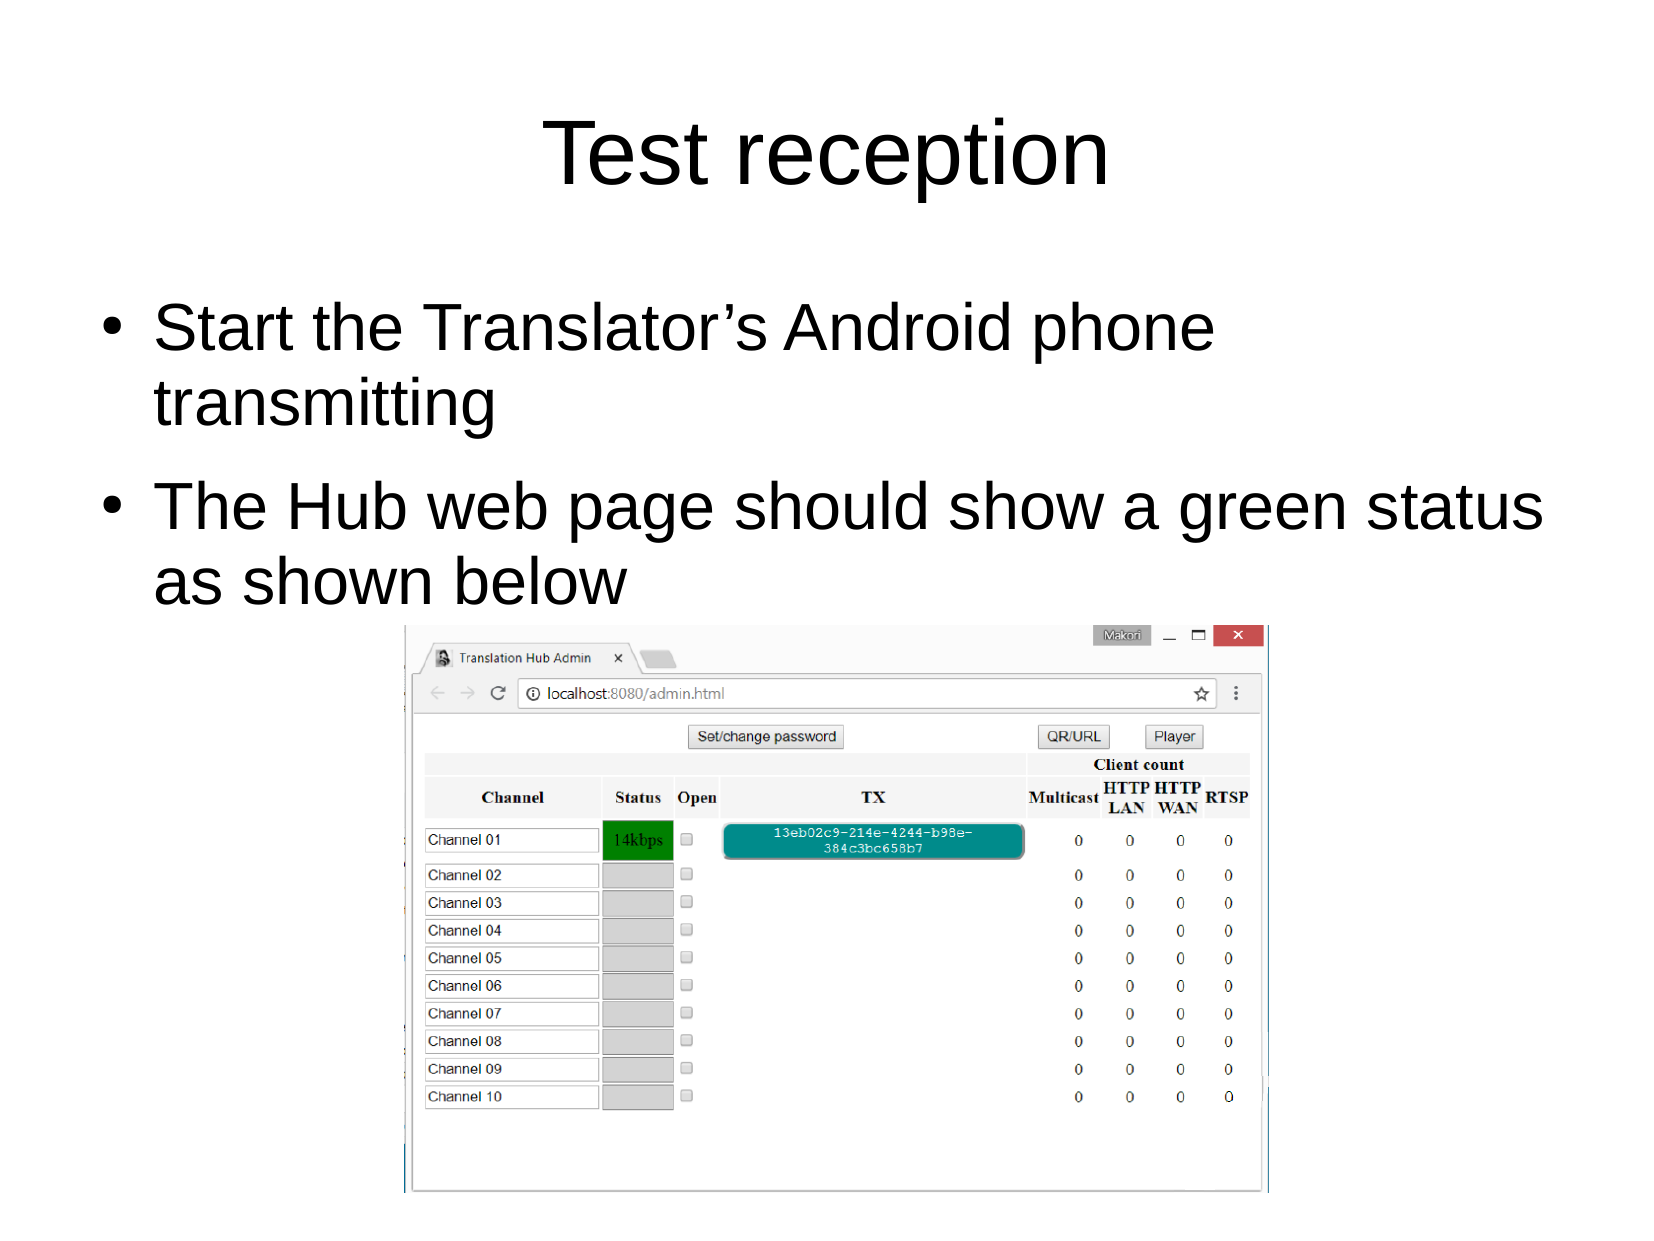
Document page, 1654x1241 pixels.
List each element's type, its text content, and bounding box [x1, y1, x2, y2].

title Test reception [82, 49, 1571, 257]
list Start the Translator’s Android phone transmitting The Hub web page should show a green status as shown below [82, 290, 1571, 626]
picture [404, 625, 1269, 1193]
